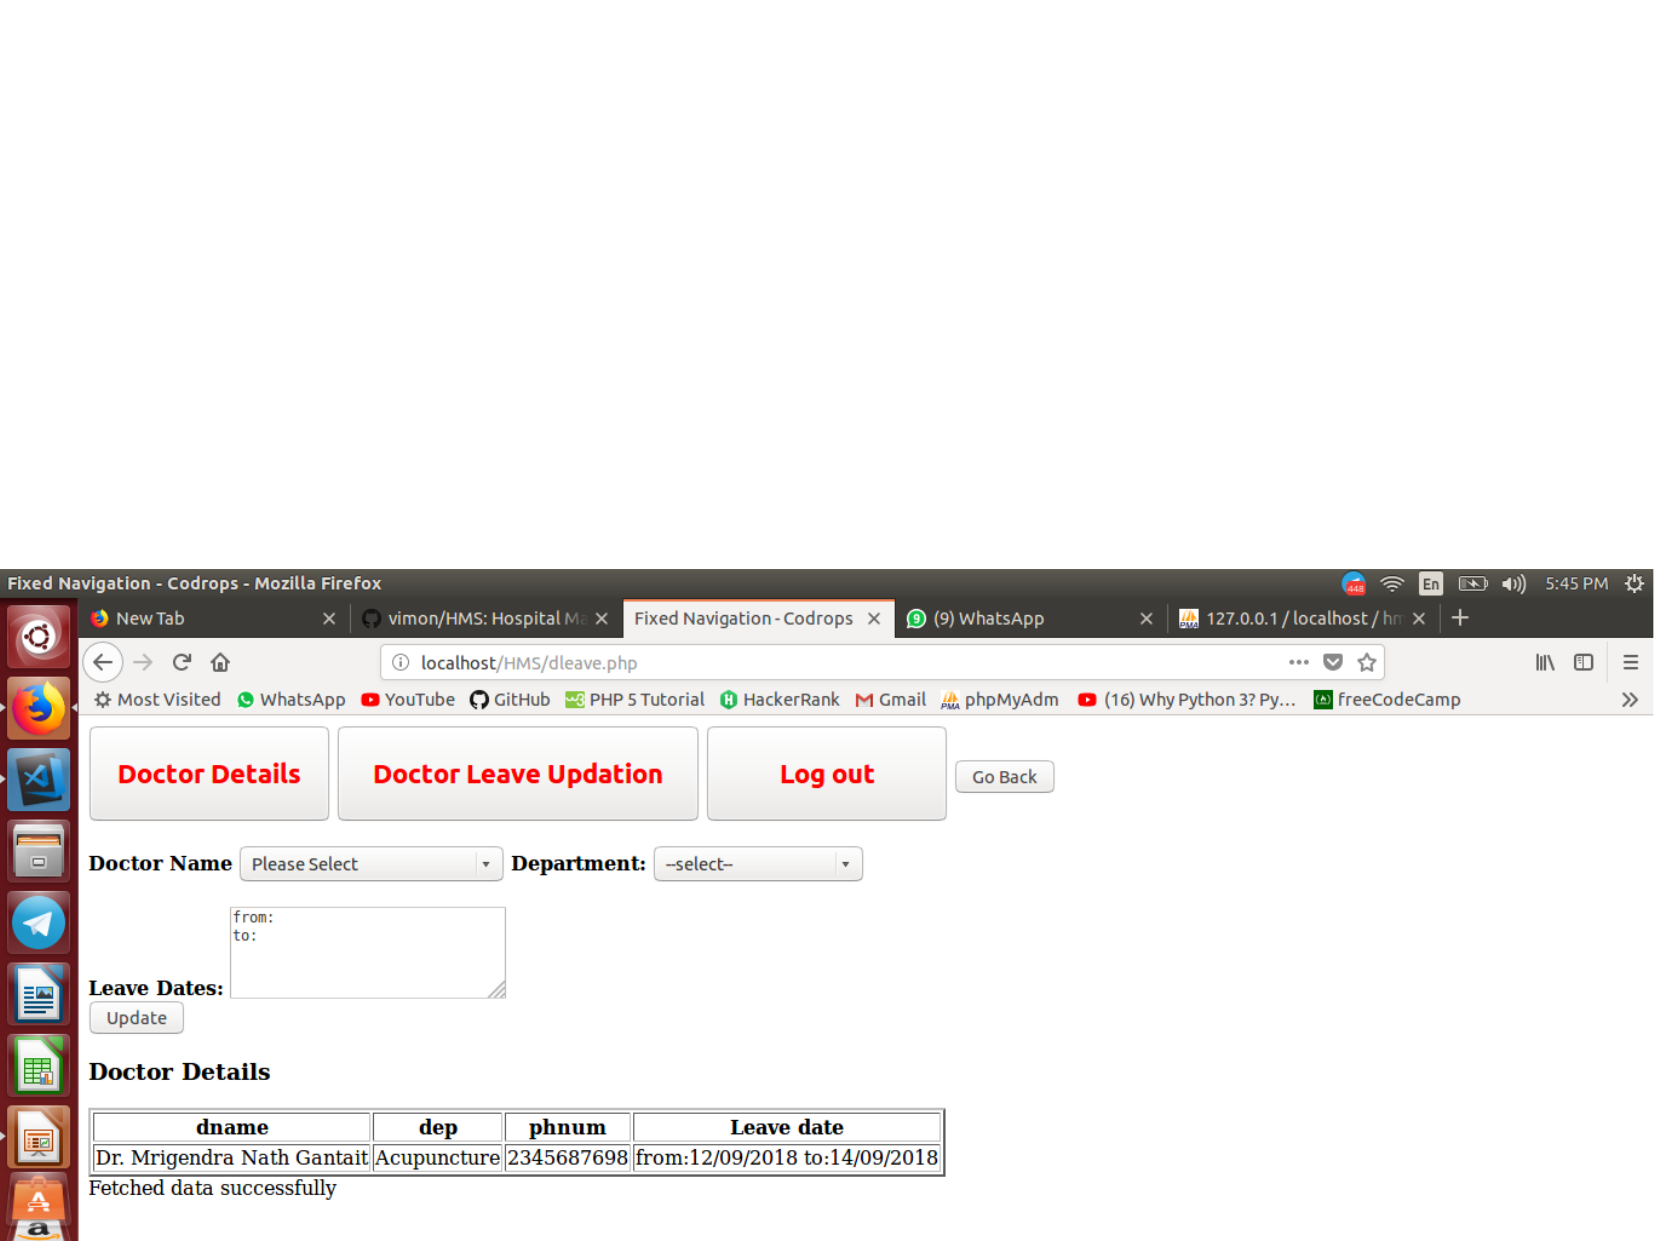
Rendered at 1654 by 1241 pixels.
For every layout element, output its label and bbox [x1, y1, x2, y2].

picture [0, 569, 1654, 1241]
